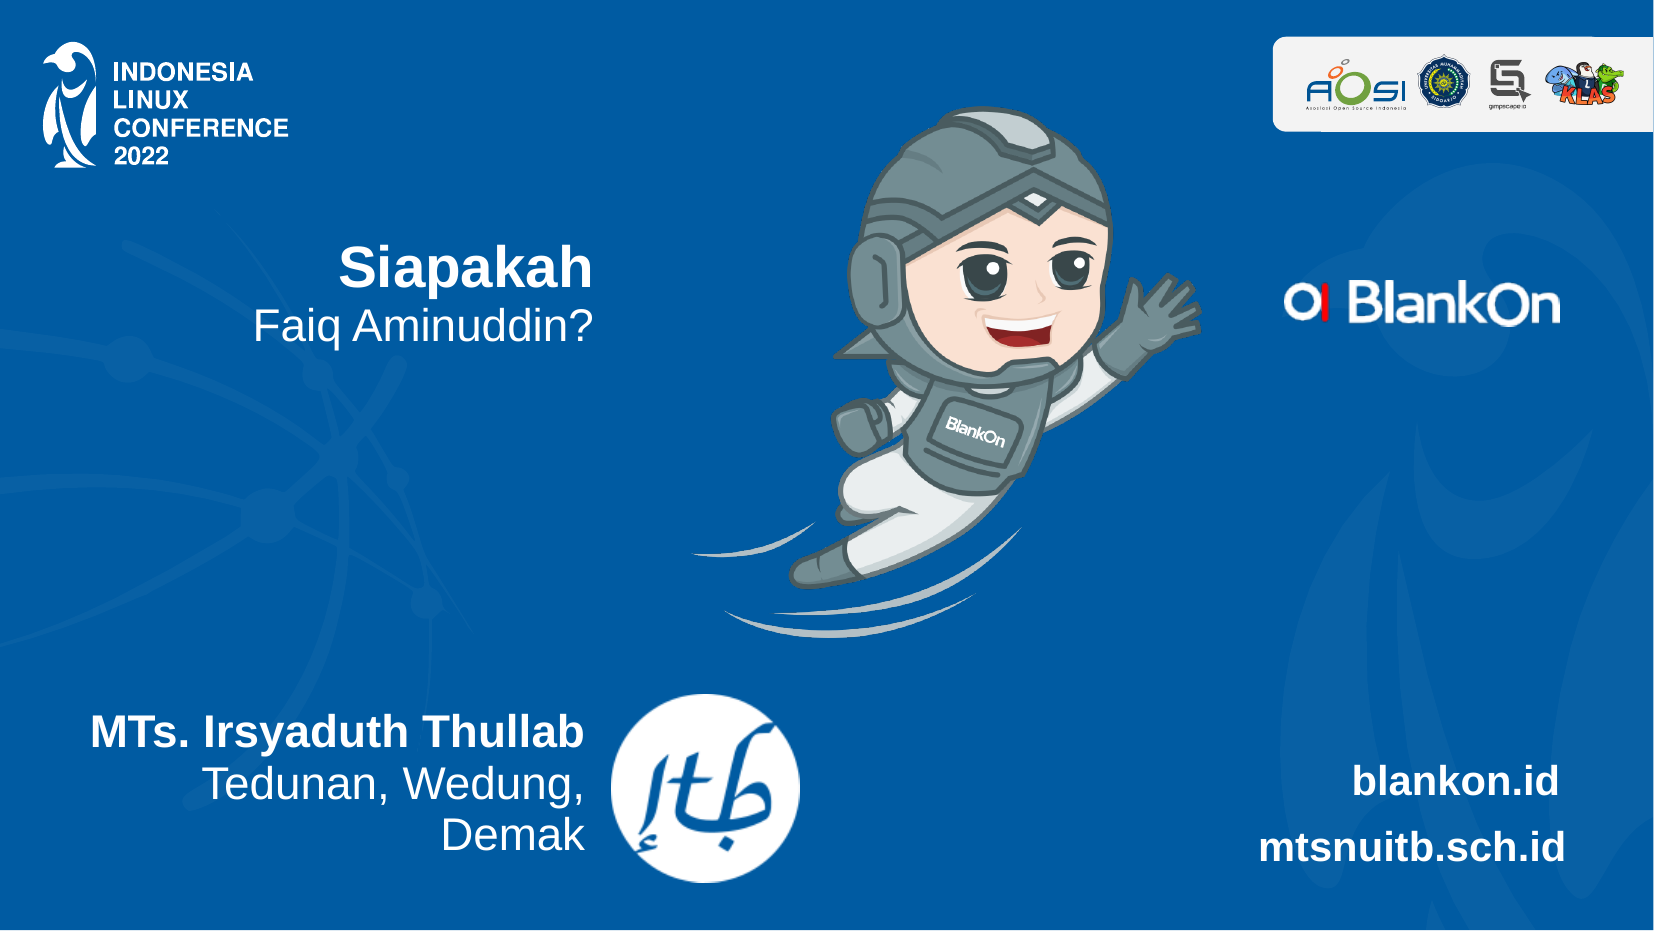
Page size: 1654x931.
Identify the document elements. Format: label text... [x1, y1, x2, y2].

picture [611, 694, 800, 883]
picture [1545, 62, 1624, 105]
title Siapakah Faiq Aminuddin? [122, 234, 595, 381]
picture [1284, 280, 1560, 328]
picture [690, 106, 1202, 638]
text_box blankon.id [1336, 750, 1576, 812]
text_box mtsnuitb.sch.id [1243, 816, 1582, 879]
text_box MTs. Irsyaduth Thullab Tedunan, Wedung, Demak [59, 698, 601, 868]
picture [1417, 54, 1471, 108]
